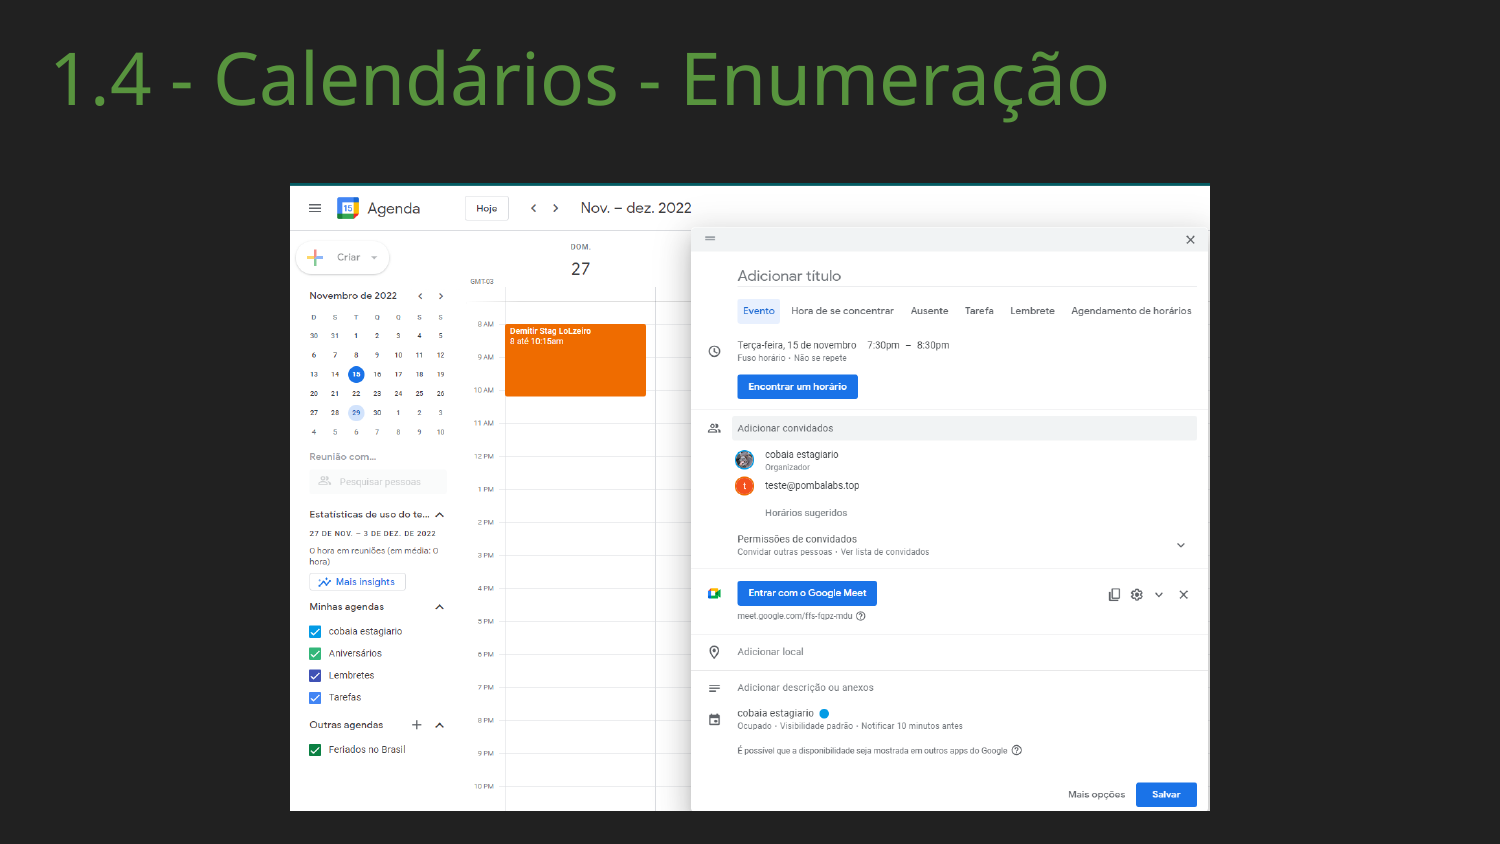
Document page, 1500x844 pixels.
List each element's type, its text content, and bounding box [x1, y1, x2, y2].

picture [290, 183, 1210, 811]
title 1.4 - Calendários - Enumeração [34, 17, 1432, 168]
